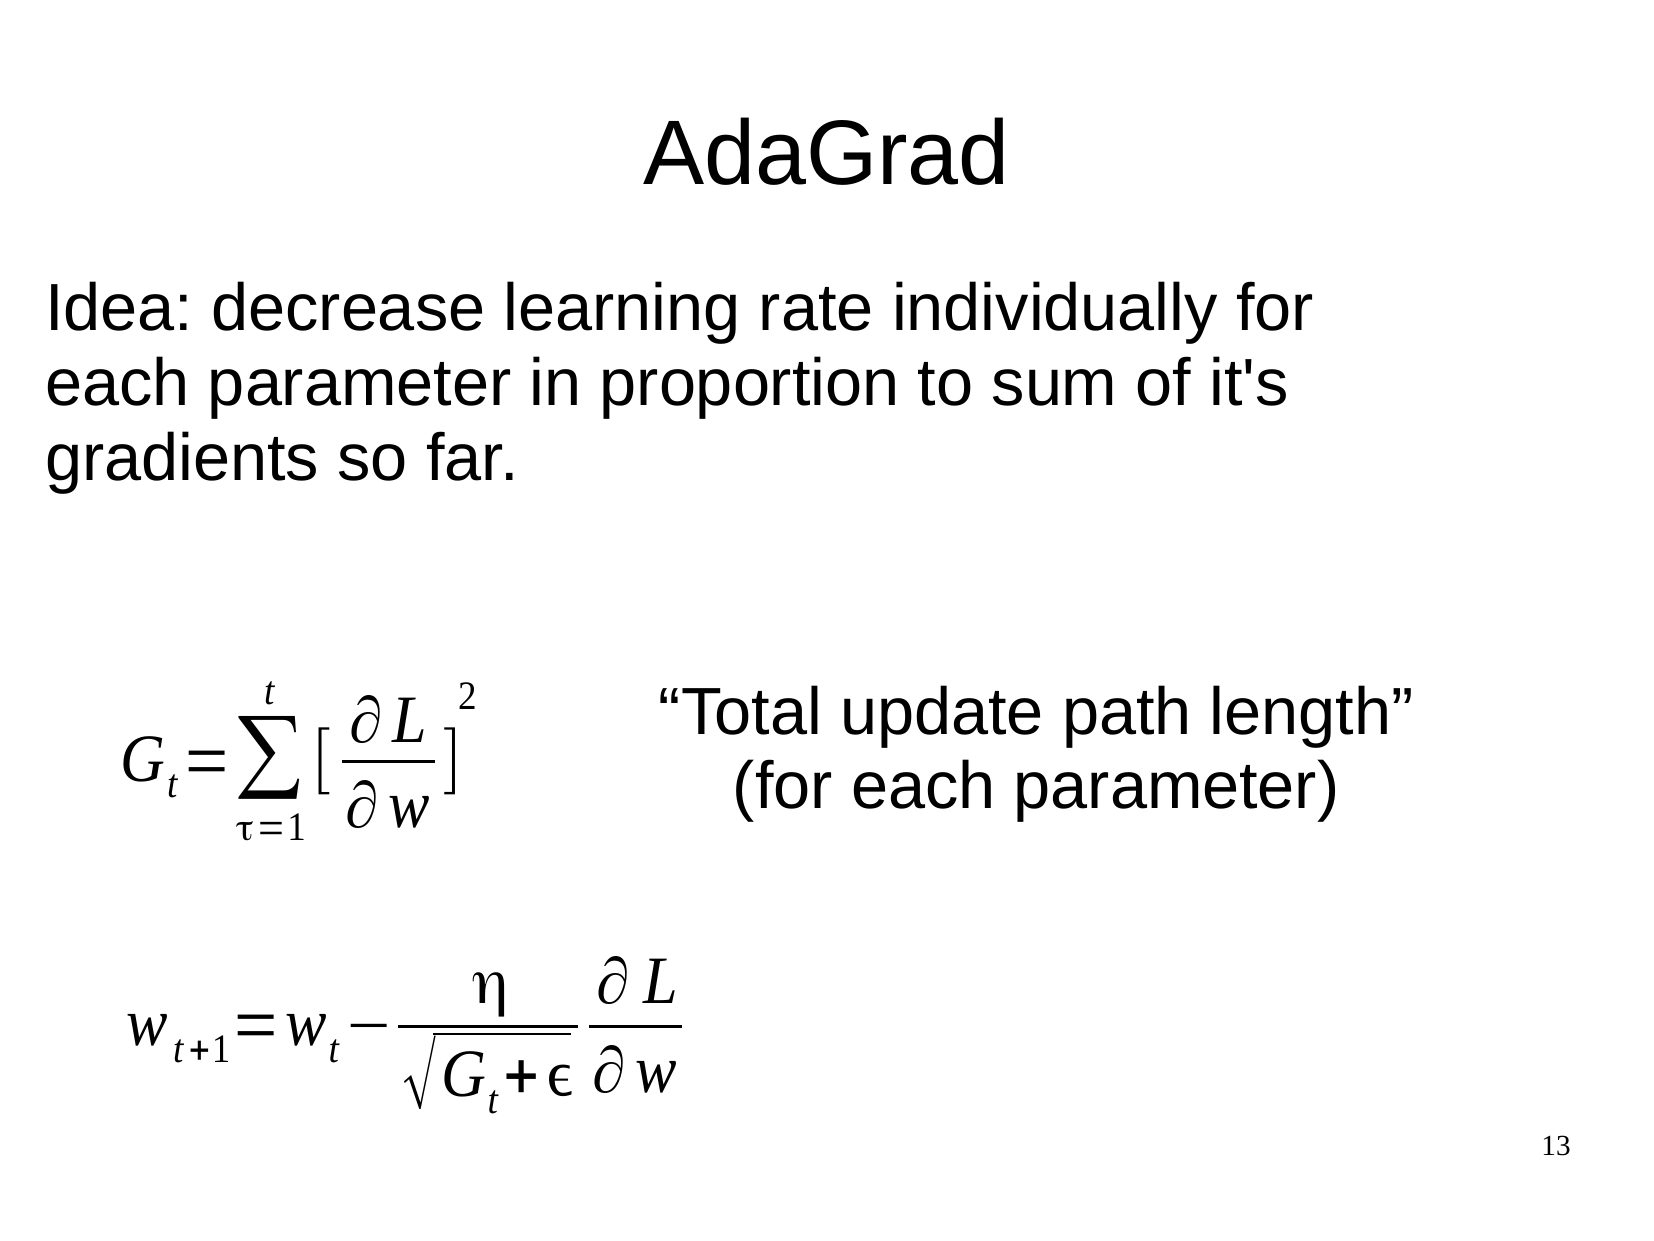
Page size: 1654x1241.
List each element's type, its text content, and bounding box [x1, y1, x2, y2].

title AdaGrad [82, 49, 1571, 257]
text_box Idea: decrease learning rate individually for each parameter in proportion to sum of it's gradients so far. [45, 270, 1471, 645]
chart [110, 944, 701, 1123]
text_box “Total update path length” (for each parameter) [587, 673, 1486, 824]
chart [105, 666, 492, 851]
